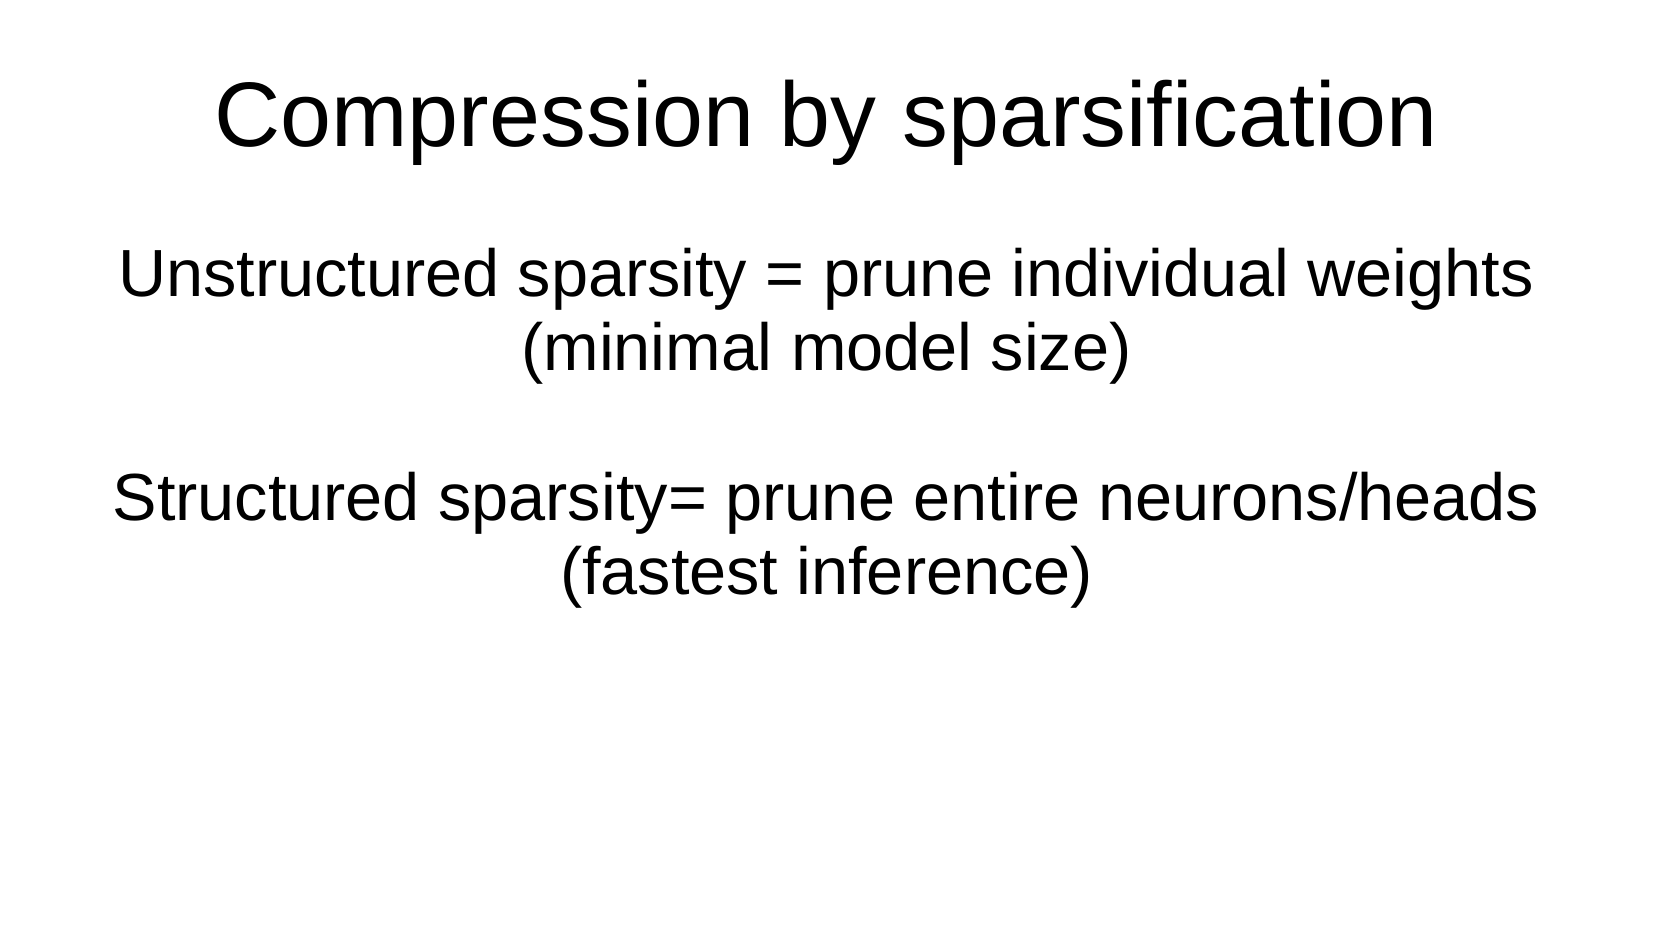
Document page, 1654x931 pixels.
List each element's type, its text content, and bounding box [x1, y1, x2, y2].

subtitle Unstructured sparsity = prune individual weights (minimal model size) Structured sparsity= prune entire neurons/heads (fastest inference) [82, 235, 1571, 834]
title Compression by sparsification [82, 37, 1571, 193]
